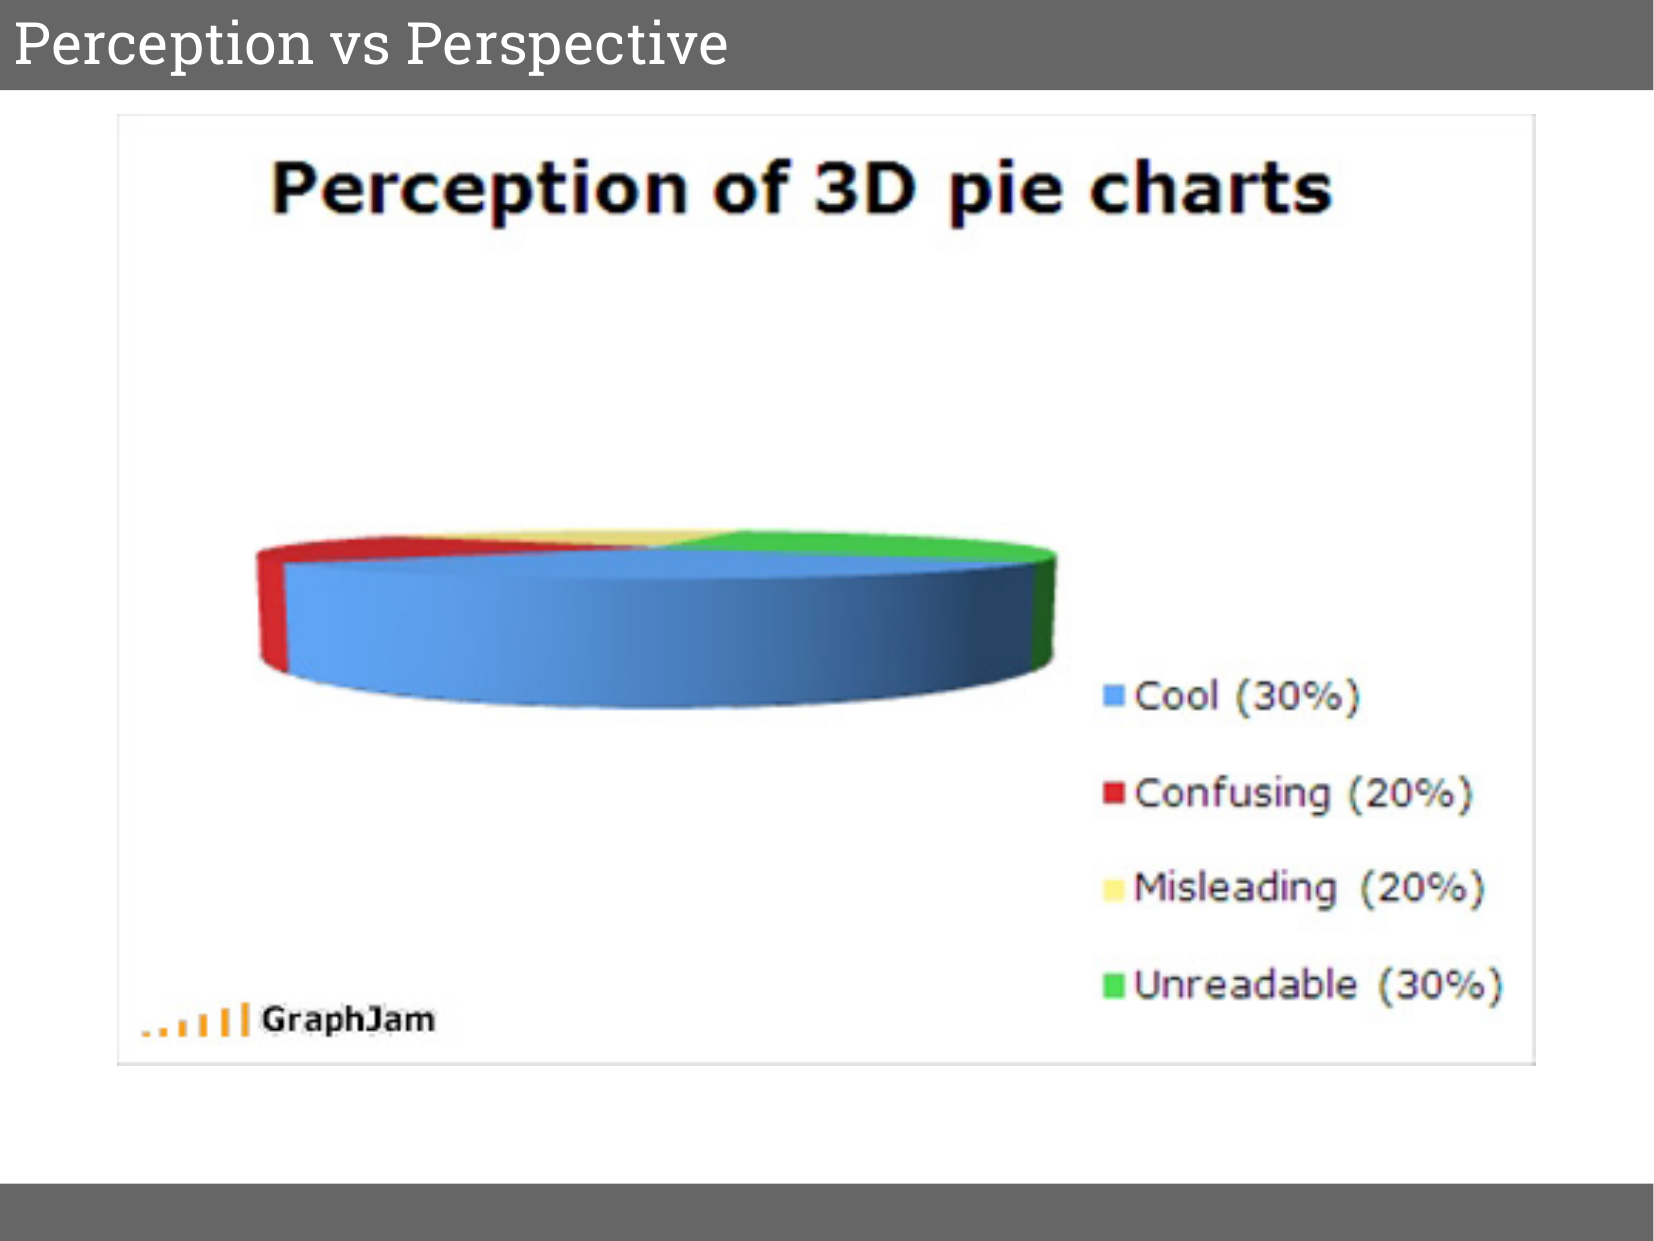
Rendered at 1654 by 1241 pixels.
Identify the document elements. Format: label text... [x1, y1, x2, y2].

picture [117, 114, 1536, 1066]
text_box Perception vs Perspective [0, 0, 1654, 89]
text_box [0, 1183, 1654, 1241]
